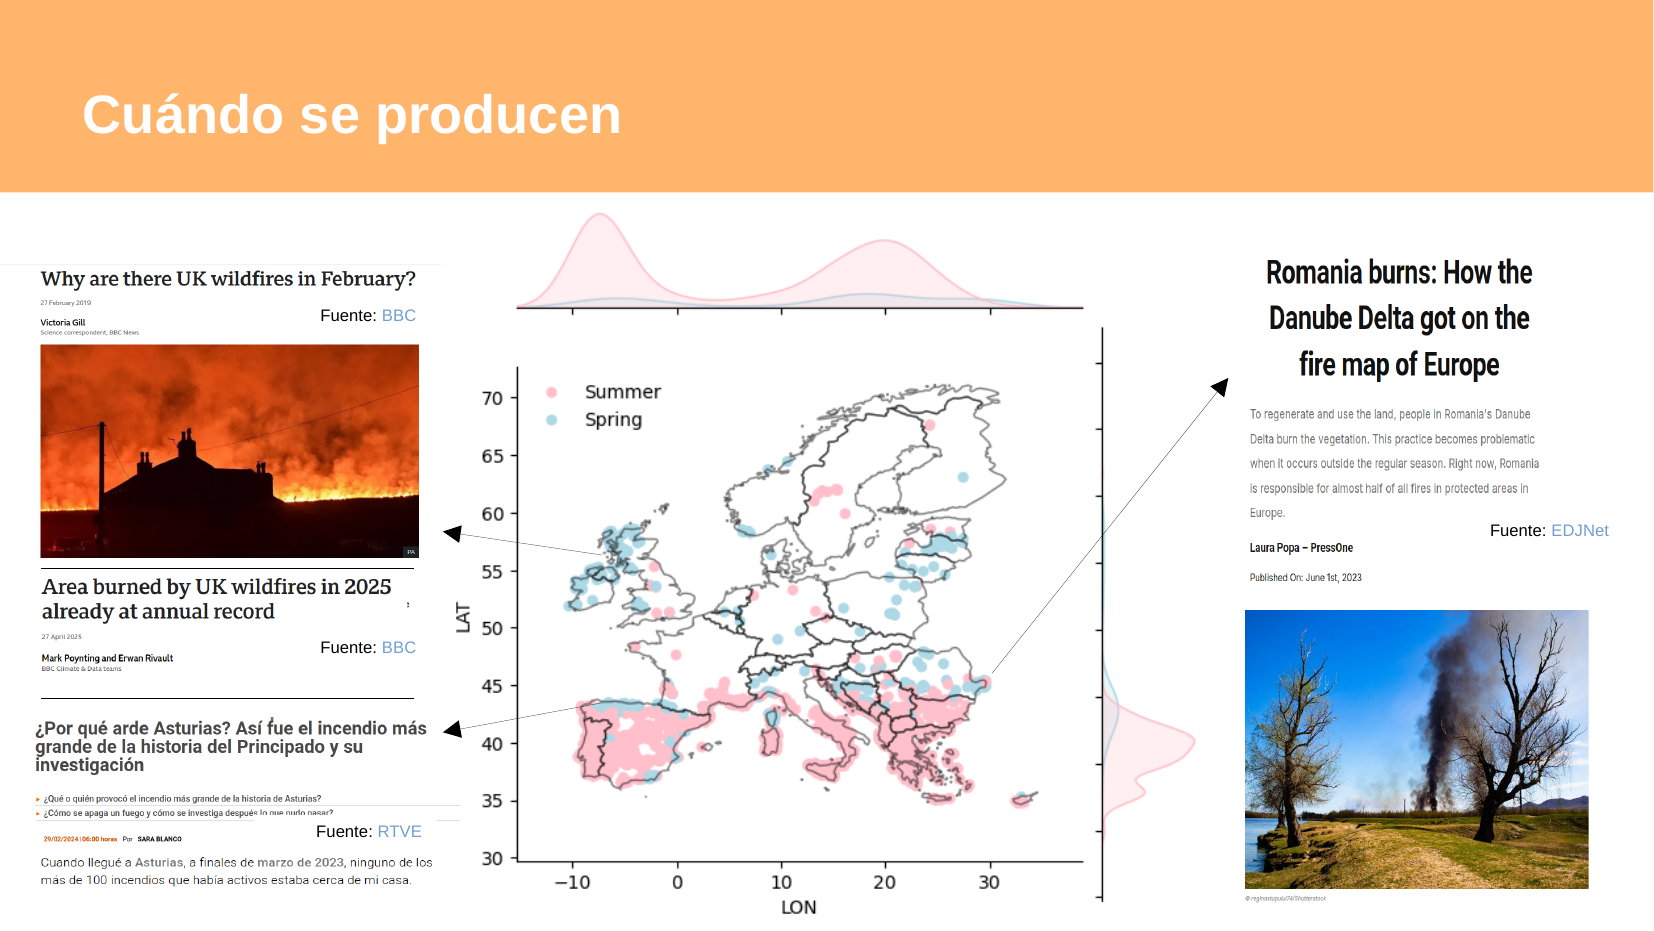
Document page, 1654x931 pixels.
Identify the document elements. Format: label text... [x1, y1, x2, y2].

text_box Fuente: EDJNet [1440, 513, 1625, 573]
text_box Fuente: BBC [248, 298, 432, 333]
text_box Fuente: RTVE [253, 814, 438, 849]
text_box Fuente: BBC [248, 630, 432, 665]
title Cuándo se producen [82, 37, 1571, 193]
picture [0, 196, 1589, 931]
text_box [0, 0, 1654, 193]
